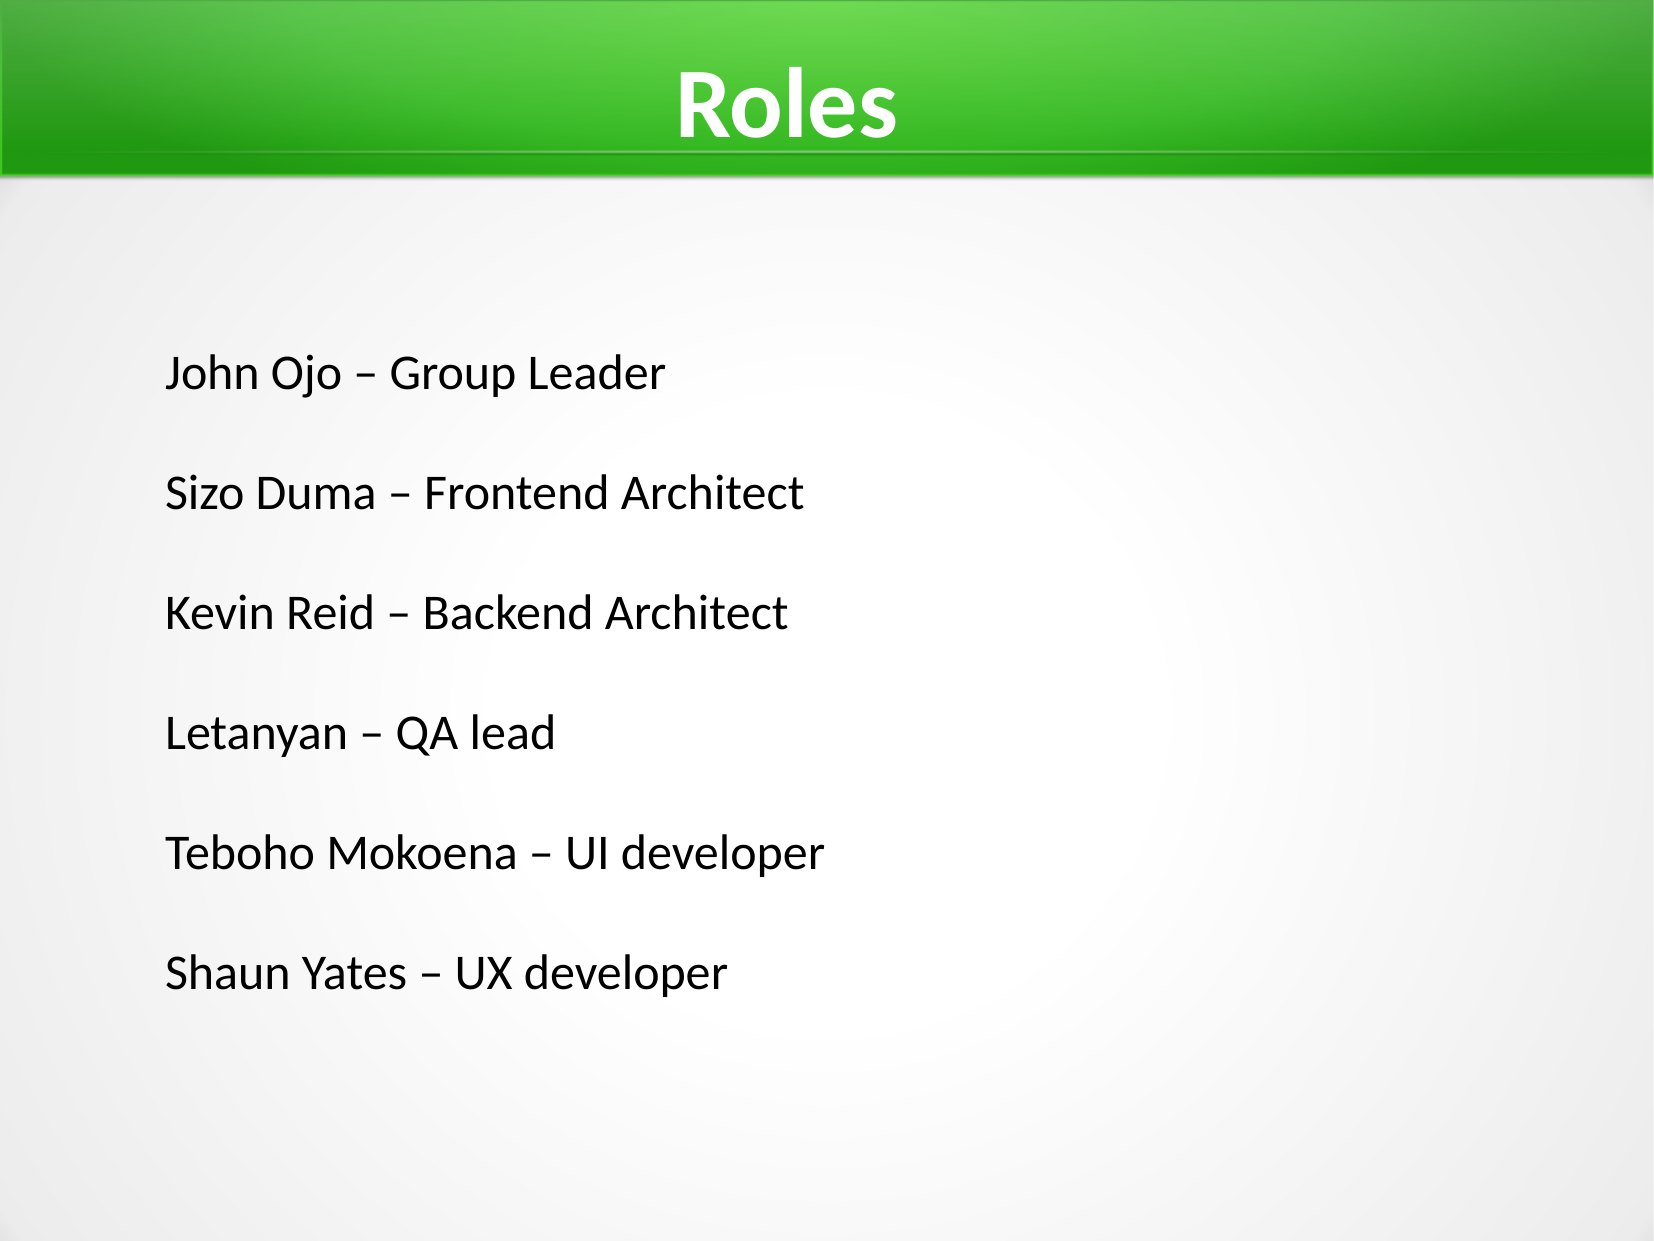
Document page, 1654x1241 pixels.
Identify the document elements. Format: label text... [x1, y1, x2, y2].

text_box Roles [362, 30, 1212, 167]
text_box John Ojo – Group Leader Sizo Duma – Frontend Architect Kevin Reid – Backend Architect Letanyan – QA lead Teboho Mokoena – UI developer Shaun Yates – UX developer [150, 332, 1528, 1014]
